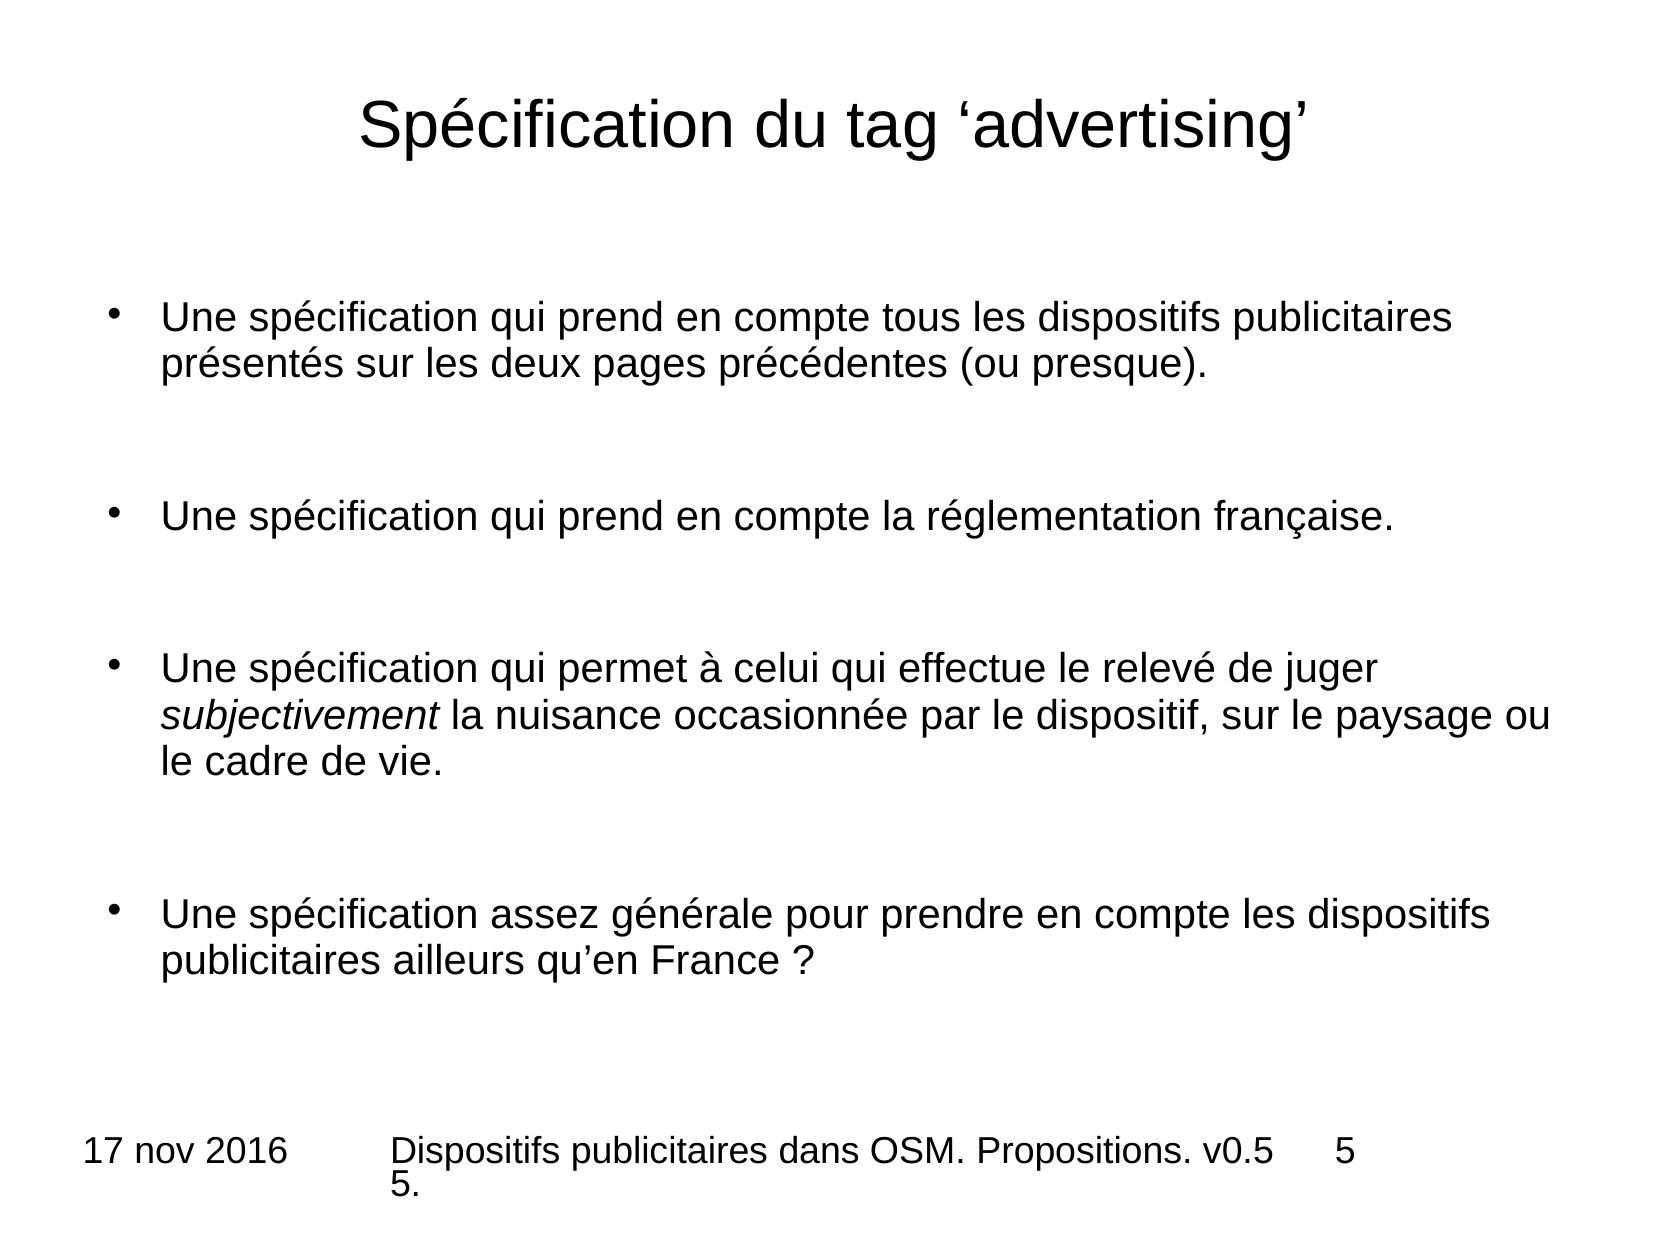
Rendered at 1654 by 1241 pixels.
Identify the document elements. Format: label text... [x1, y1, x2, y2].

title Spécification du tag ‘advertising’ [90, 19, 1579, 179]
list Une spécification qui prend en compte tous les dispositifs publicitaires présentés sur les deux pages précédentes (ou presque). Une spécification qui prend en compte la réglementation française. Une spécification qui permet à celui qui effectue le relevé de juger subjectivement la nuisance occasionnée par le dispositif, sur le paysage ou le cadre de vie. Une spécification assez générale pour prendre en compte les dispositifs publicitaires ailleurs qu’en France ? [90, 179, 1579, 1110]
